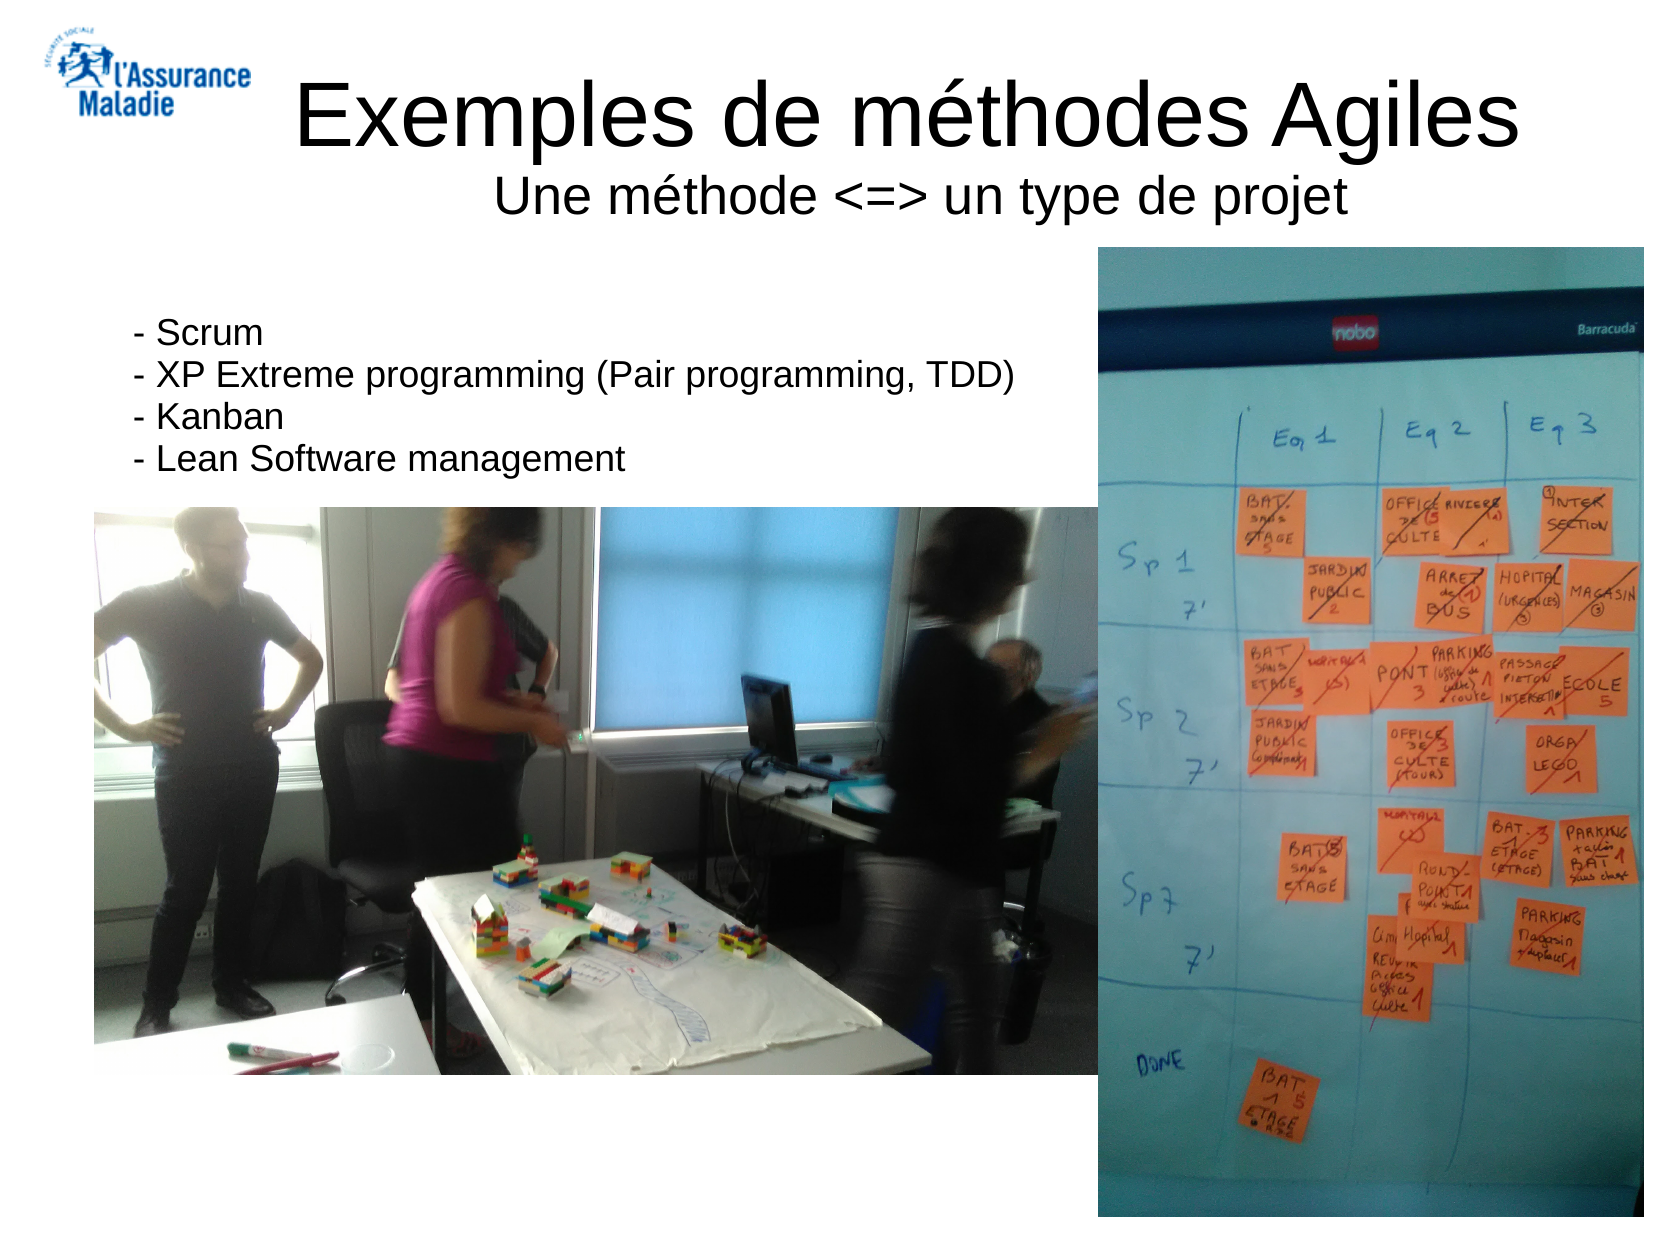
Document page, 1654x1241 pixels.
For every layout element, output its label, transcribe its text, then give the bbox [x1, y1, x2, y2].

picture [23, 23, 251, 118]
text_box - Scrum - XP Extreme programming (Pair programming, TDD) - Kanban - Lean Software management [118, 262, 1098, 507]
title Exemples de méthodes Agiles Une méthode <=> un type de projet [177, 40, 1654, 249]
picture [94, 247, 1644, 1217]
